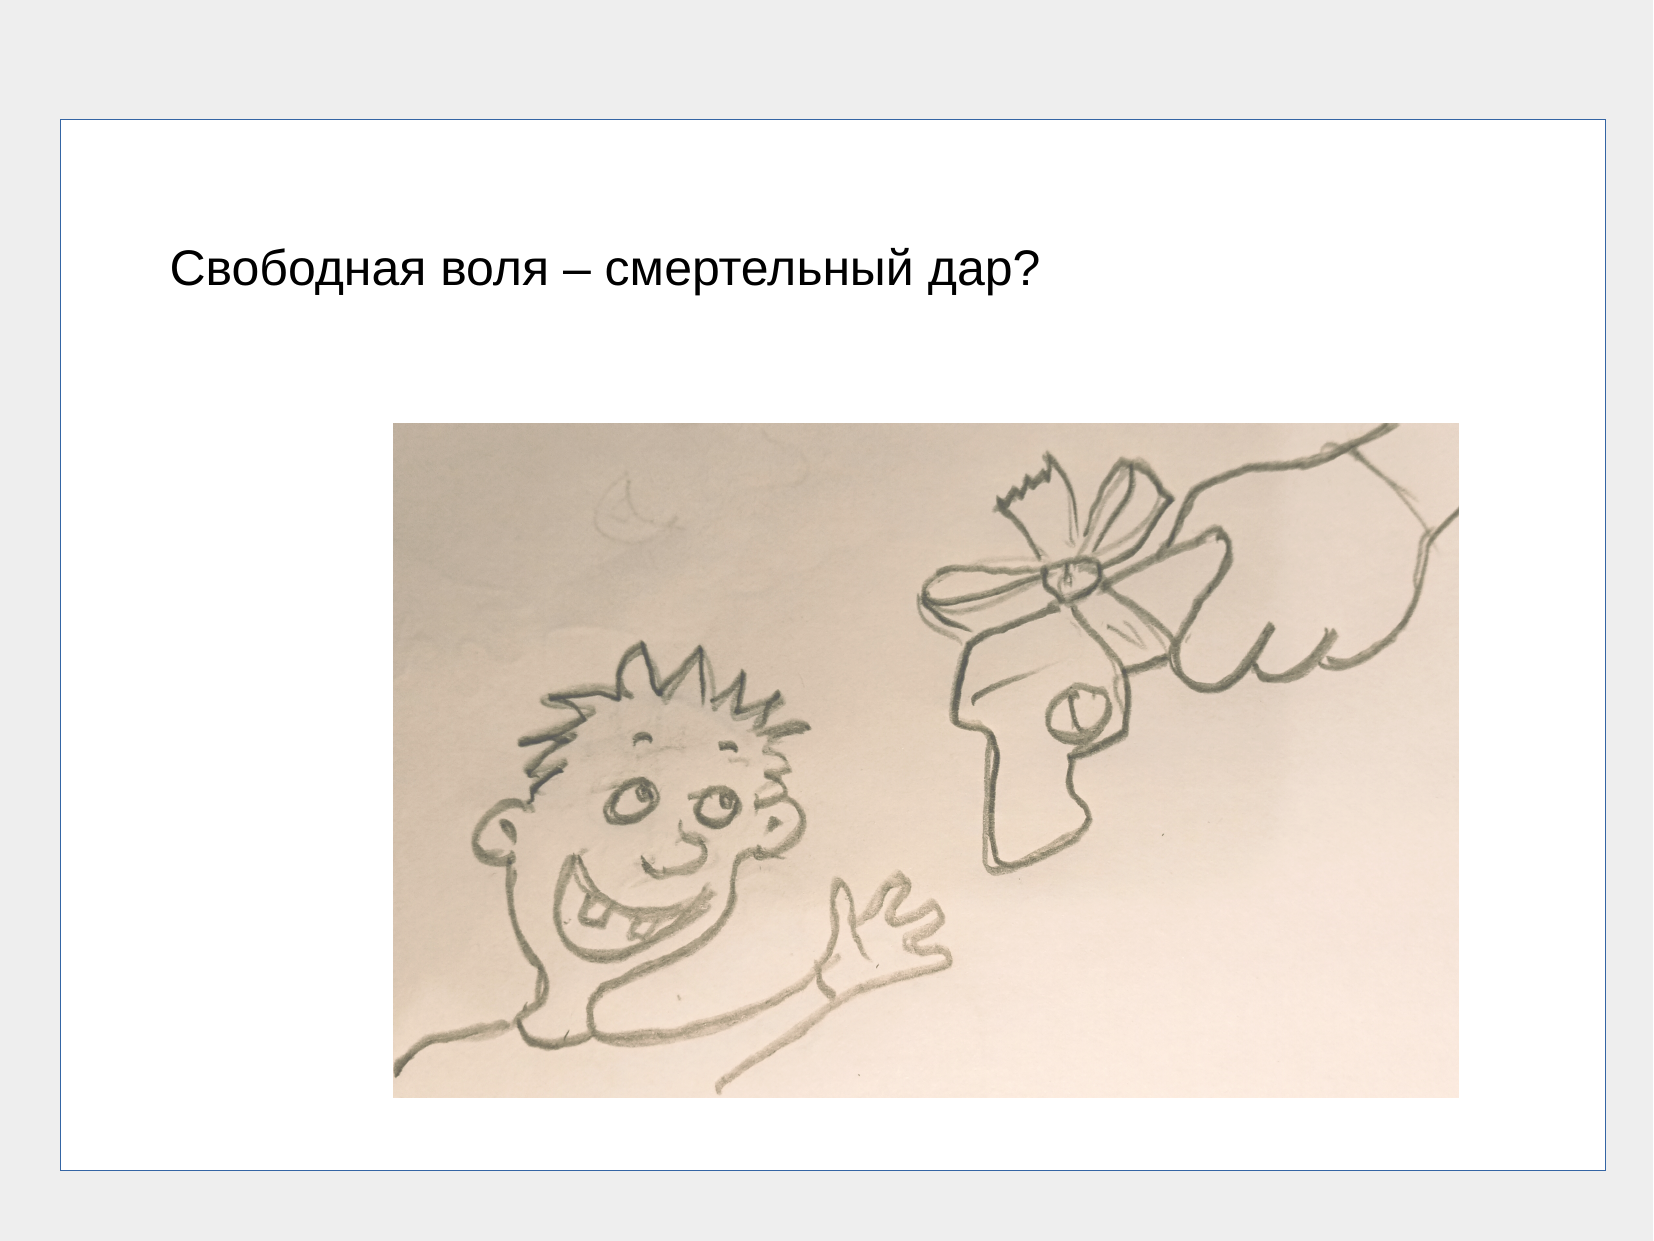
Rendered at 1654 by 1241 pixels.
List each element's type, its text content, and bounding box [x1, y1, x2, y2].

text_box [60, 119, 1606, 1171]
subtitle Свободная воля – смертельный дар? [134, 240, 1471, 366]
picture [393, 423, 1459, 1098]
